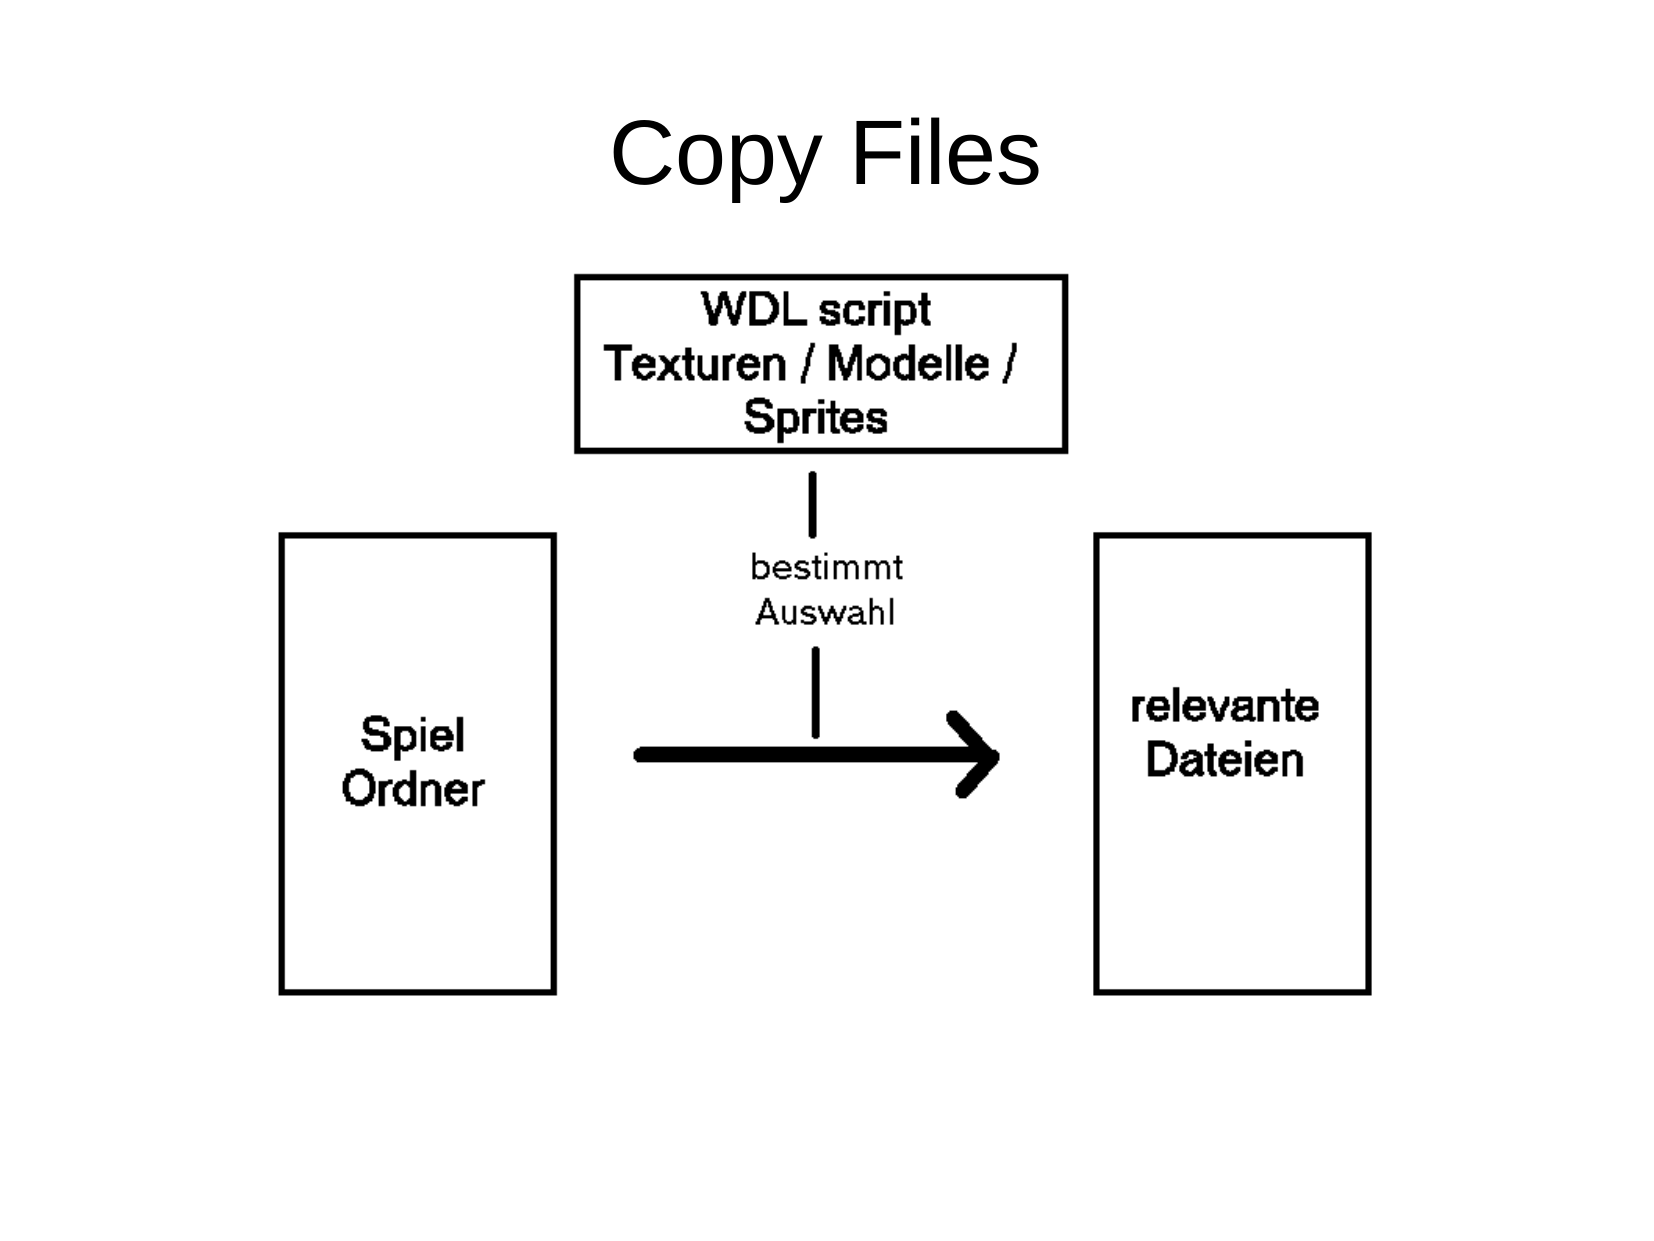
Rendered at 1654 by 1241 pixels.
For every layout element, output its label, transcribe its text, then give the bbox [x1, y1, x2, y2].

title Copy Files [82, 49, 1571, 257]
picture [196, 243, 1447, 1182]
